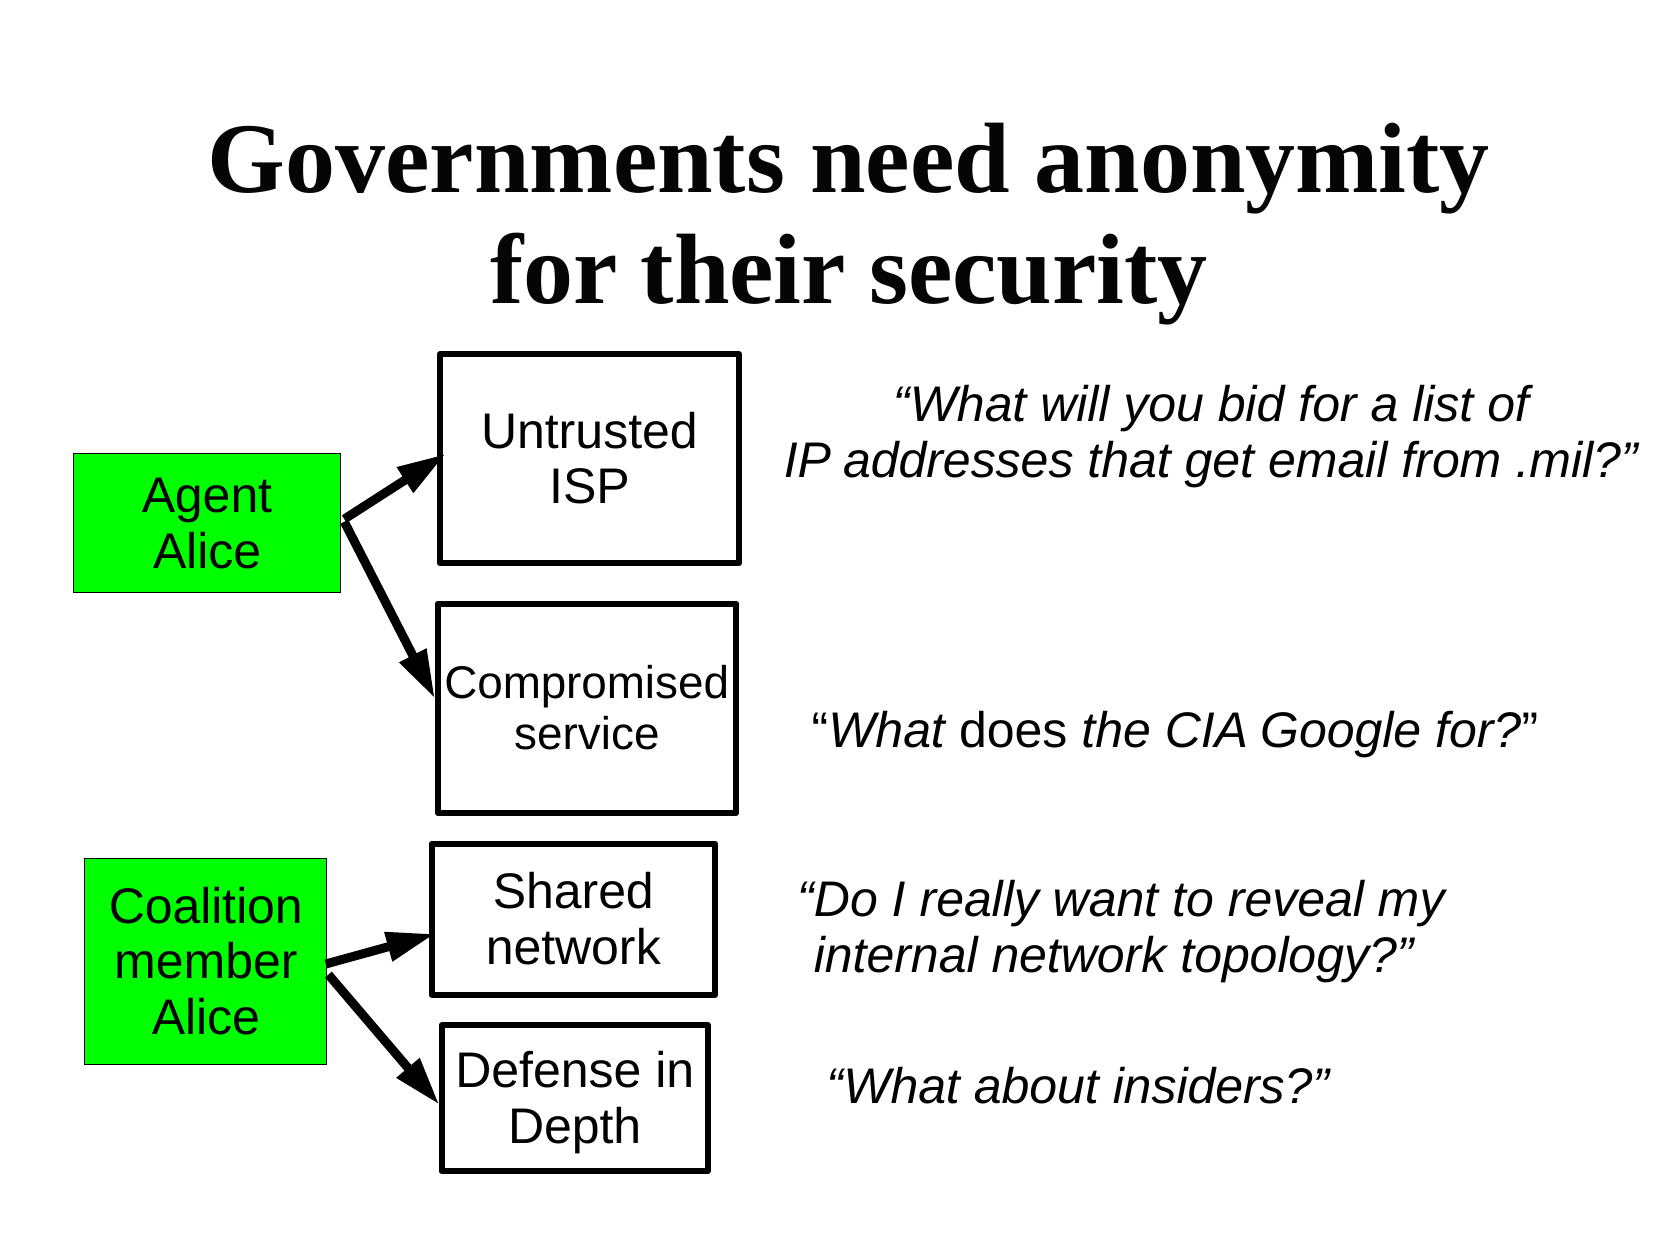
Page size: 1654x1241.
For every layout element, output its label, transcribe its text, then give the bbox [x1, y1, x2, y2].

text_box Untrusted ISP [440, 354, 739, 564]
text_box “What about insiders?” [727, 1051, 1603, 1203]
text_box “What does the CIA Google for?” [796, 694, 1554, 766]
text_box Compromised service [437, 603, 737, 813]
text_box Agent Alice [73, 453, 341, 593]
text_box “Do I really want to reveal my internal network topology?” [782, 863, 1589, 1005]
text_box Defense in Depth [441, 1025, 708, 1172]
text_box “What will you bid for a list of IP addresses that get email from .mil?” [769, 369, 1653, 564]
text_box Shared network [431, 843, 716, 995]
text_box Coalition member Alice [84, 858, 327, 1065]
title Governments need anonymity for their security [121, 83, 1578, 345]
